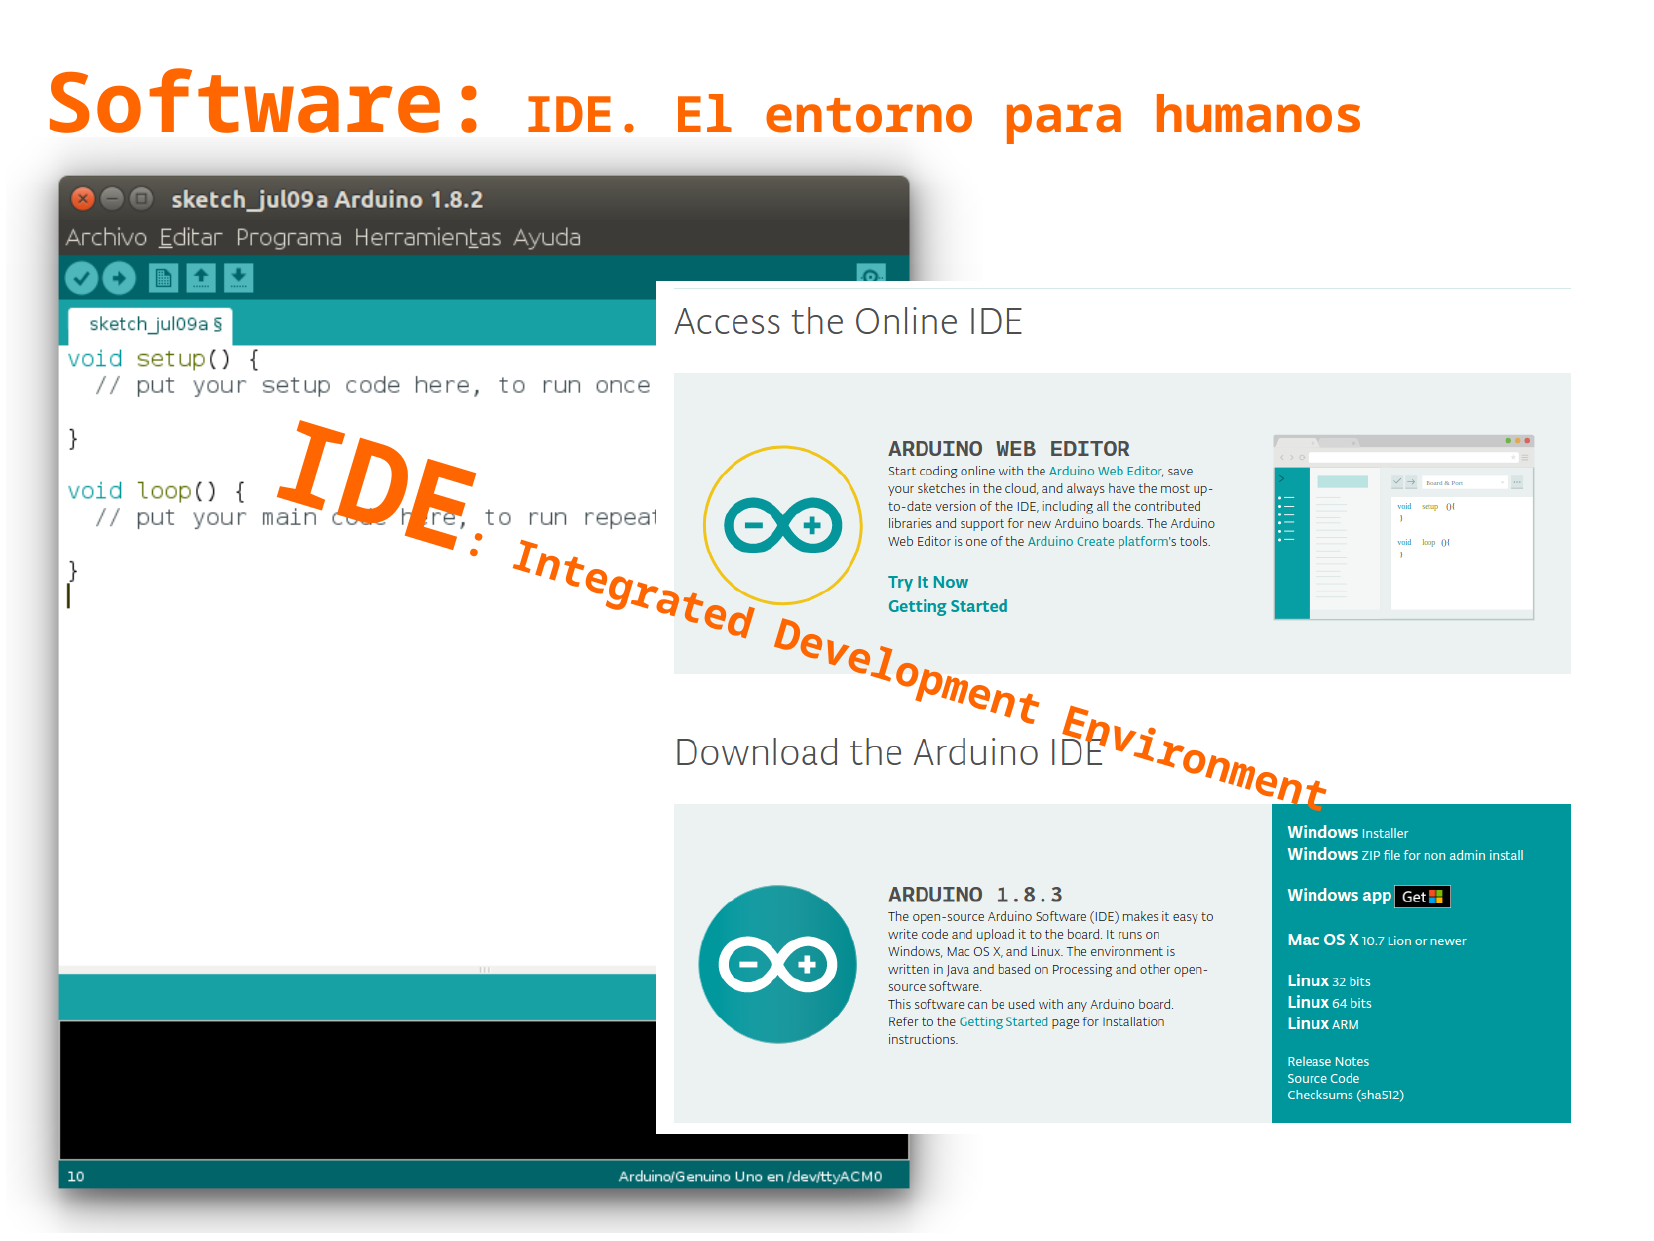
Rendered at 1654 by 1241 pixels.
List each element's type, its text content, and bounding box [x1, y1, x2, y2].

text_box Software: IDE. El entorno para humanos [29, 35, 1642, 199]
text_box IDE: Integrated Development Environment [247, 367, 1506, 878]
picture [6, 137, 1583, 1233]
